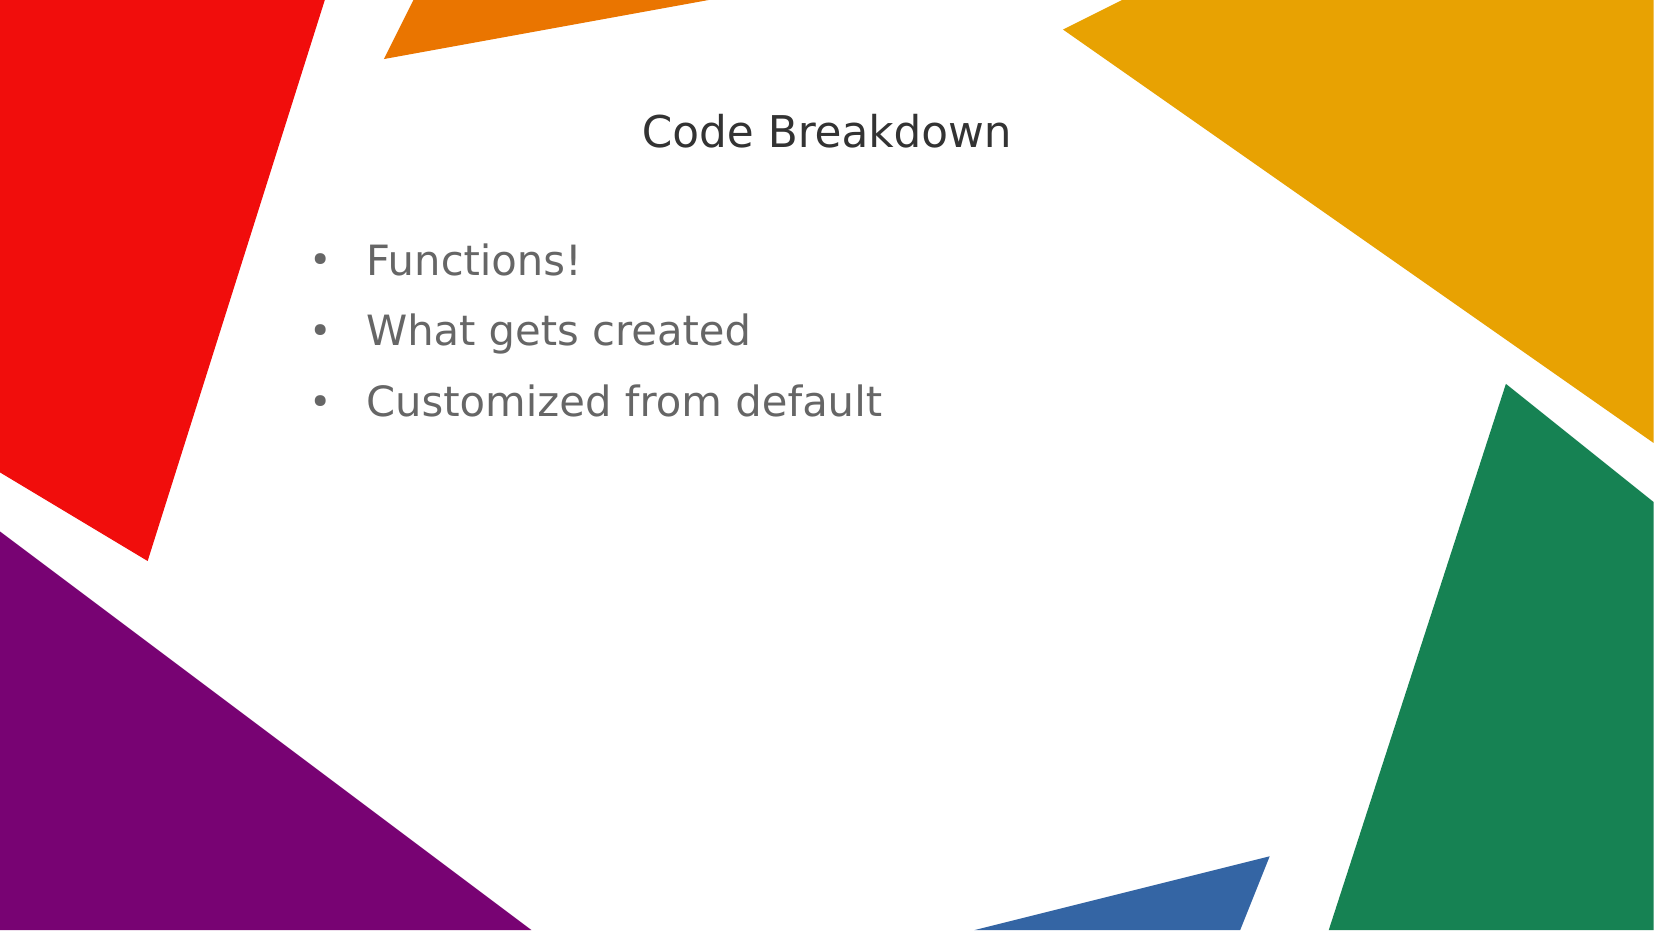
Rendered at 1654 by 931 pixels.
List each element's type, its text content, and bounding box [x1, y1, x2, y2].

title Code Breakdown [295, 59, 1359, 207]
list Functions! What gets created Customized from default [295, 236, 1359, 827]
